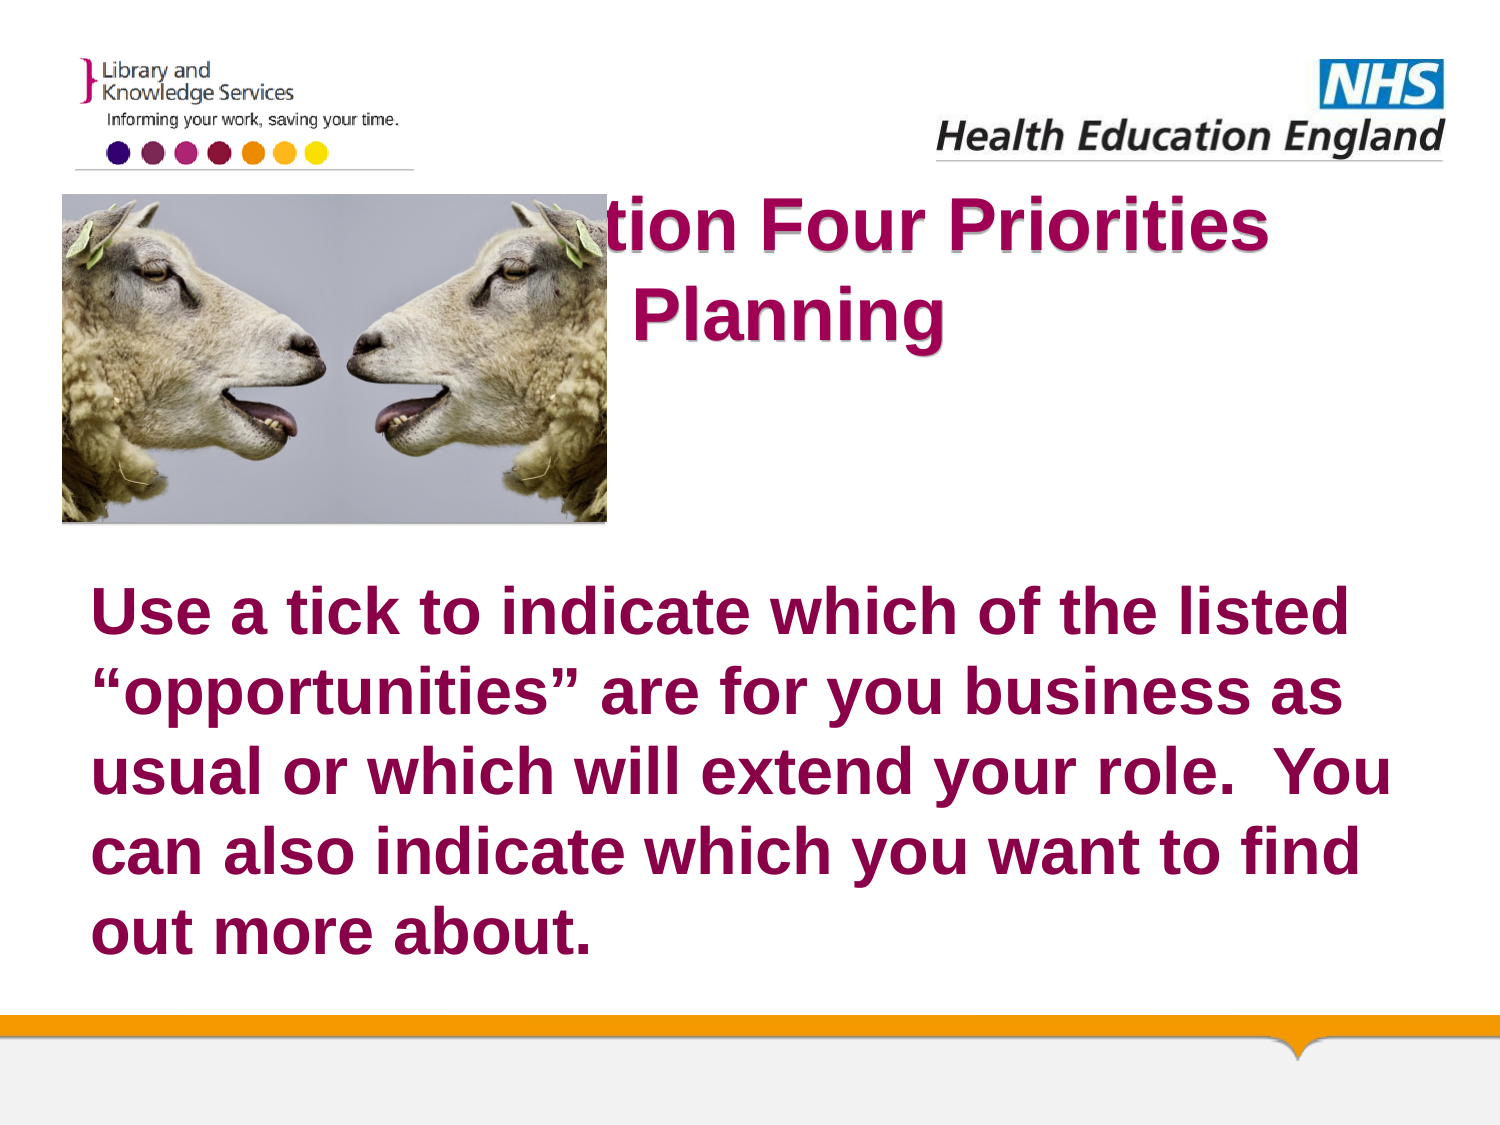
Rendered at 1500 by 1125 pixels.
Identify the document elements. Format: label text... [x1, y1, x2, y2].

picture [75, 54, 416, 169]
picture [62, 194, 607, 522]
text_box Use a tick to indicate which of the listed “opportunities” are for you business as usual or which will extend your role. You can also indicate which you want to find out more about. [75, 560, 1412, 980]
title Activity: Section Four Priorities and Planning [607, 246, 1412, 358]
